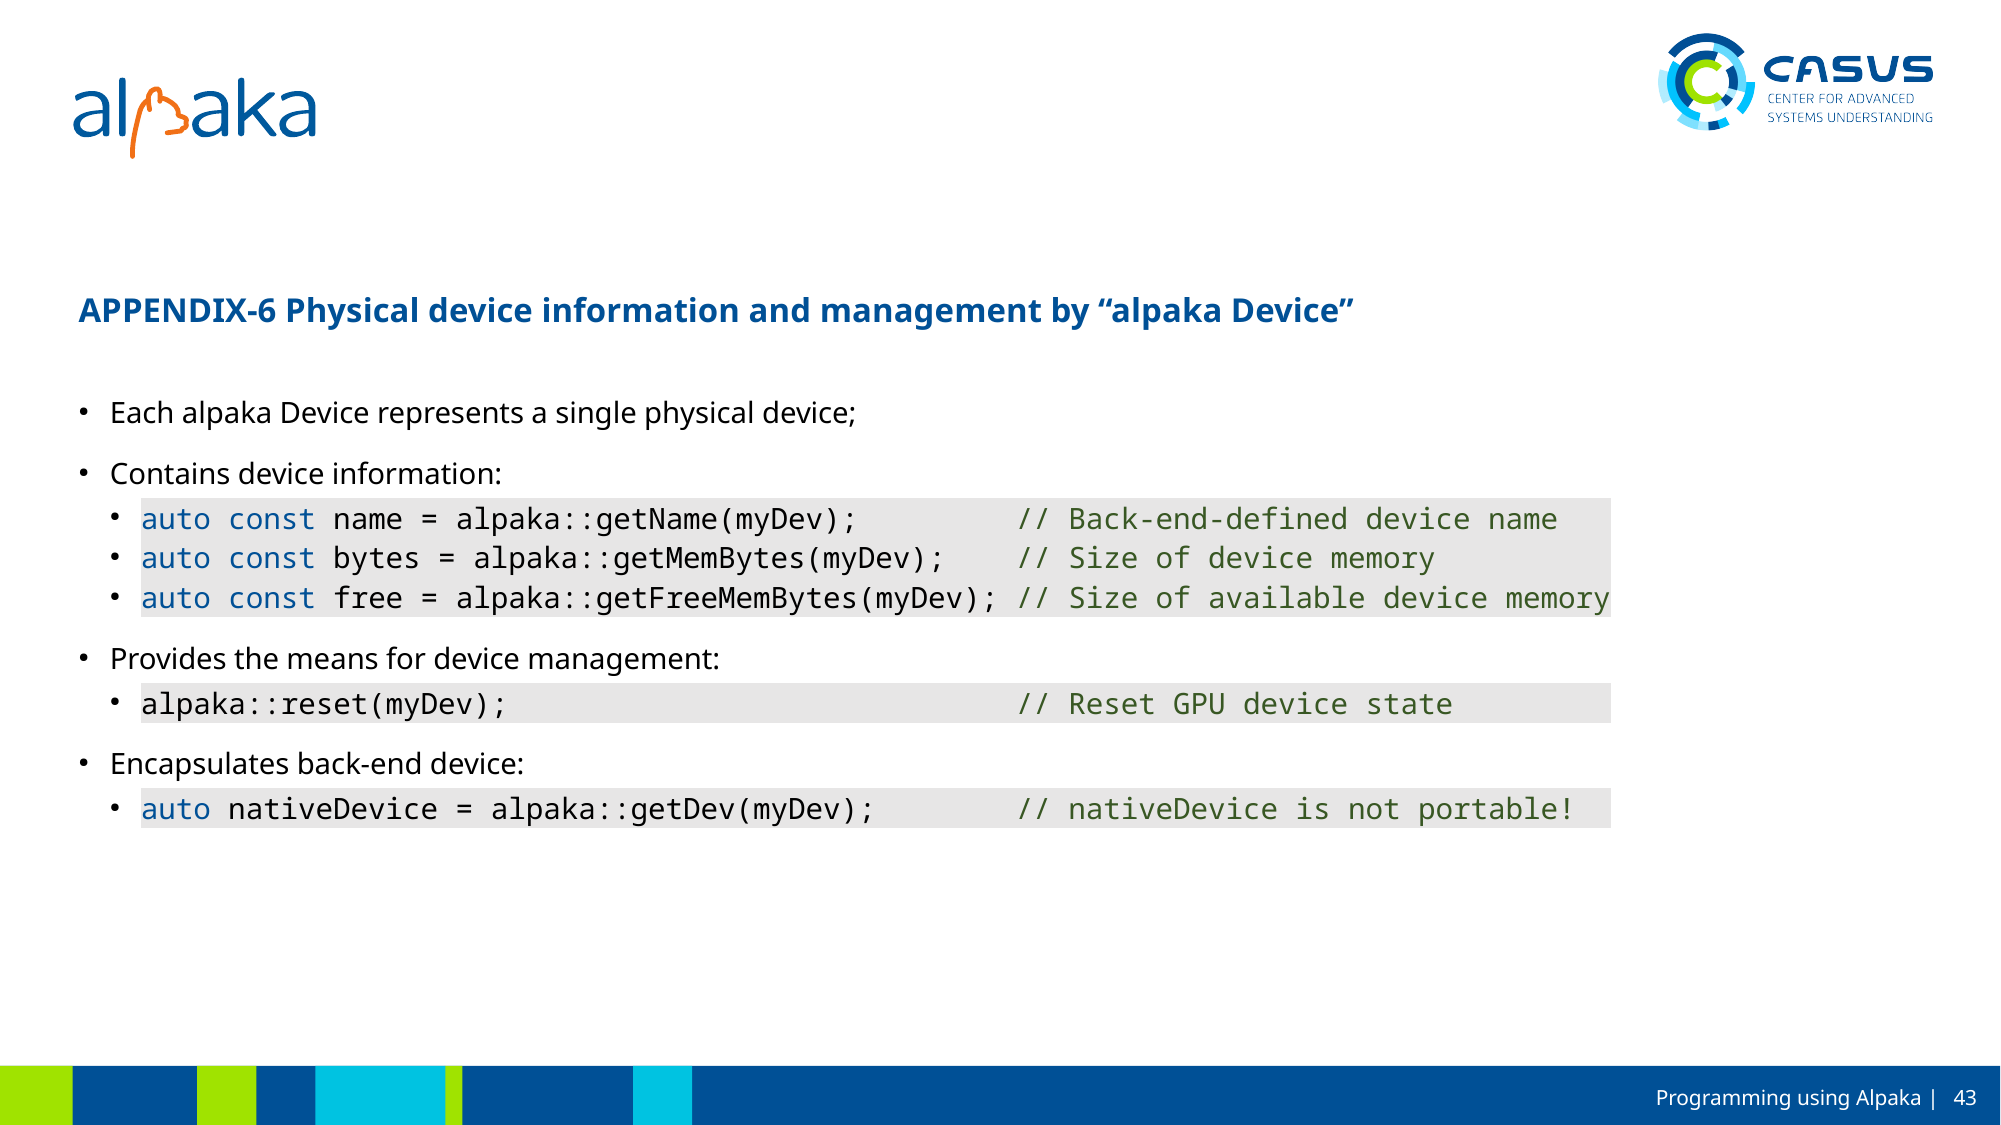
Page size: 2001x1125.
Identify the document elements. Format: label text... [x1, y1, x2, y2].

title [72, 54, 1620, 154]
list APPENDIX-6 Physical device information and management by “alpaka Device” Each alpaka Device represents a single physical device; Contains device information: auto const name = alpaka::getName(myDev); // Back-end-defined device name auto const bytes = alpaka::getMemBytes(myDev); // Size of device memory auto const free = alpaka::getFreeMemBytes(myDev); // Size of available device memory Provides the means for device management: alpaka::reset(myDev); // Reset GPU device state Encapsulates back-end device: auto nativeDevice = alpaka::getDev(myDev); // nativeDevice is not portable! [78, 287, 1626, 950]
picture [72, 76, 317, 160]
picture [1658, 33, 1933, 131]
